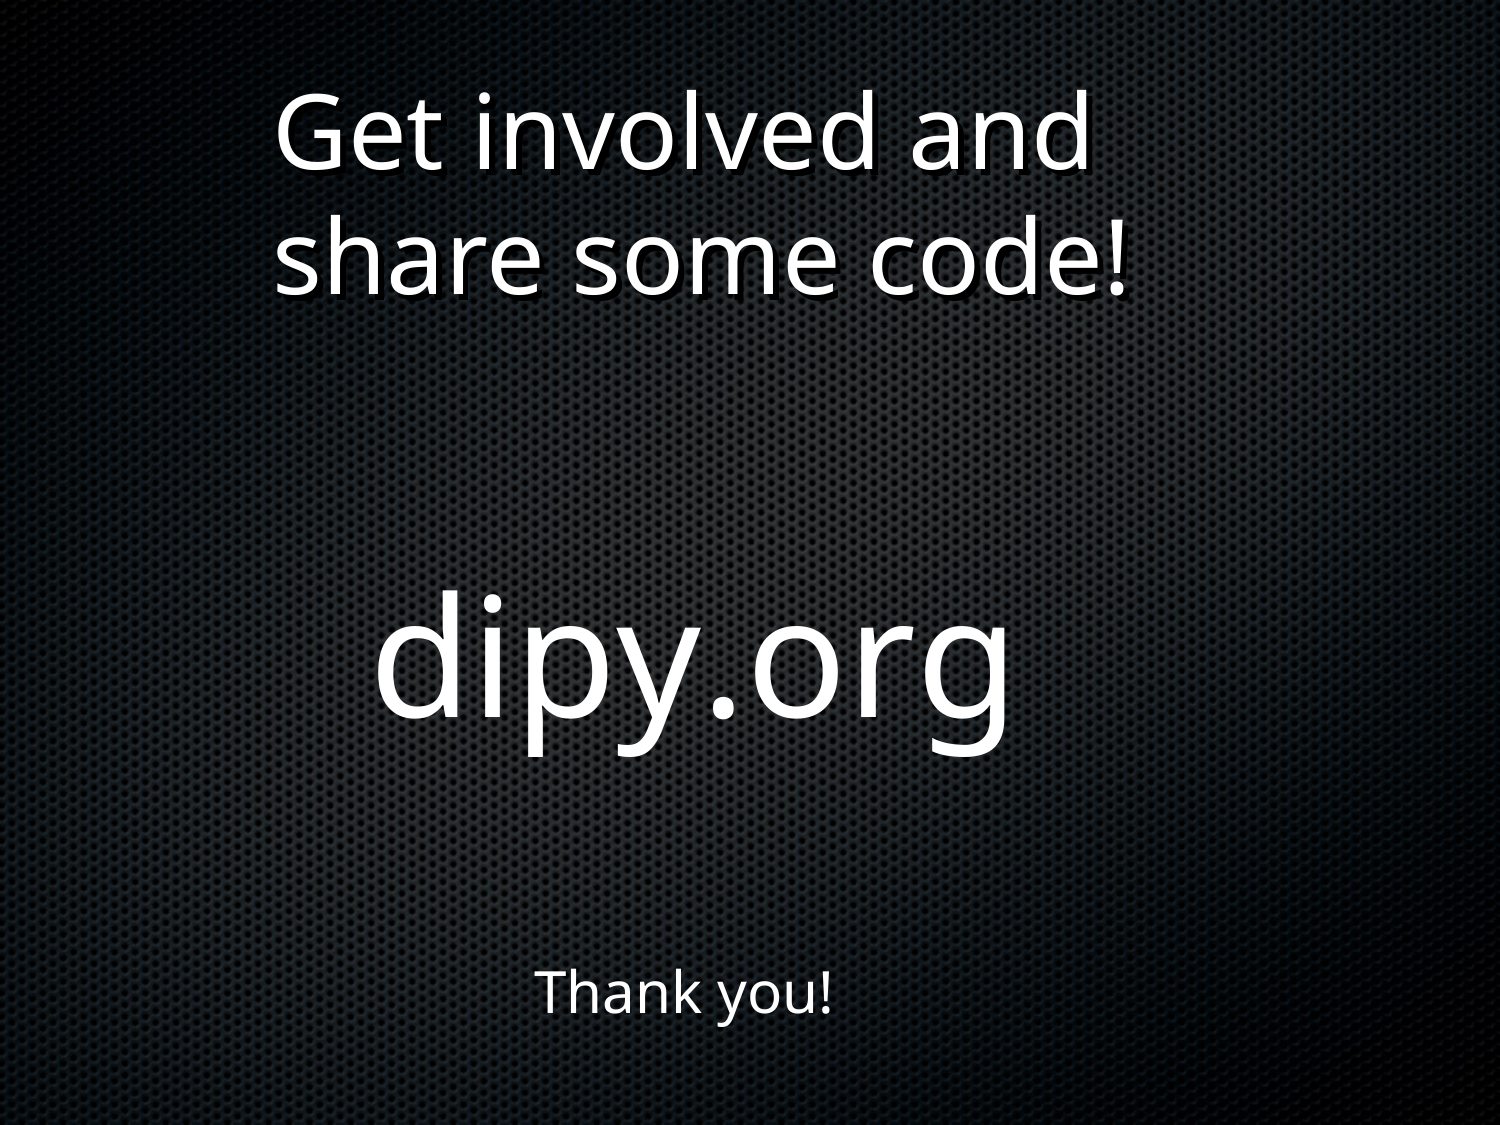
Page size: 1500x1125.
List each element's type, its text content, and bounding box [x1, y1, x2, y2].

text_box dipy.org [354, 543, 1070, 759]
title Get involved and share some code! [263, 49, 1500, 331]
text_box Thank you! [519, 947, 1049, 1087]
picture [0, 0, 1500, 1125]
